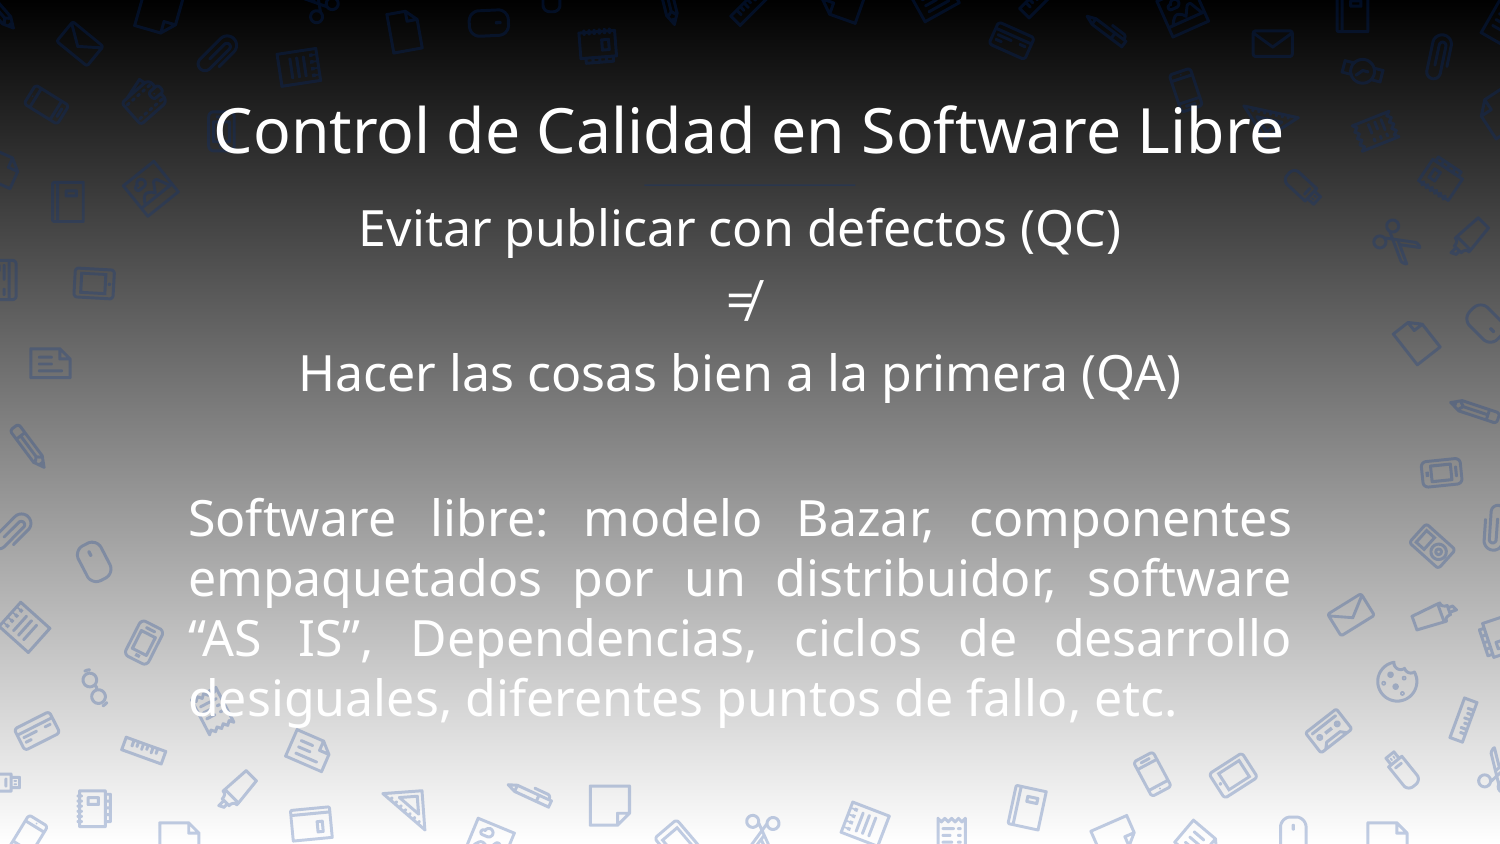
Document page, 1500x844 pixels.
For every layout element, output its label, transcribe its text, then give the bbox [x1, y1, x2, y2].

list Evitar publicar con defectos (QC) ≠ Hacer las cosas bien a la primera (QA) Software libre: modelo Bazar, componentes empaquetados por un distribuidor, software “AS IS”, Dependencias, ciclos de desarrollo desiguales, diferentes puntos de fallo, etc. [173, 181, 1308, 724]
title Control de Calidad en Software Libre [182, 58, 1318, 182]
